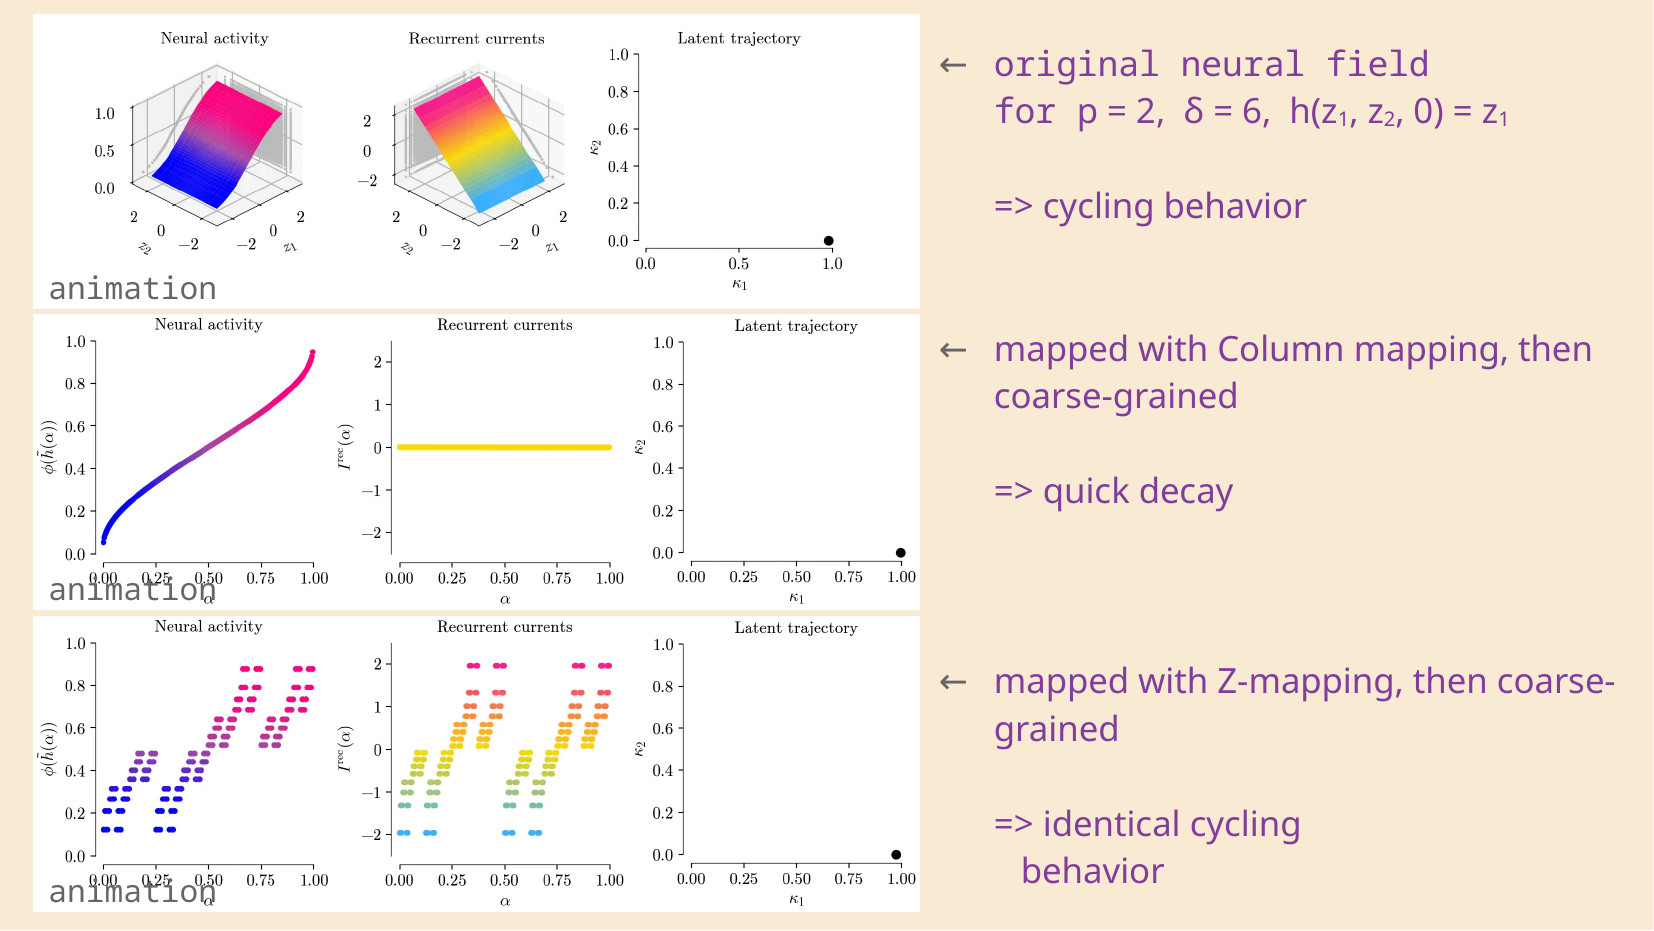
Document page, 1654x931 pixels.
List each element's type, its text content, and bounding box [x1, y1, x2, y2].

picture [33, 616, 920, 912]
text_box animation [33, 559, 350, 613]
text_box animation [33, 258, 350, 312]
text_box animation [33, 861, 350, 915]
picture [33, 14, 920, 310]
list original neural field for p = 2, δ = 6, h(z1, z2, 0) = z1 => cycling behavior mapped with Column mapping, then coarse-grained => quick decay mapped with Z-mapping, then coarse-grained => identical cycling behavior [939, 38, 1621, 902]
picture [33, 314, 920, 610]
